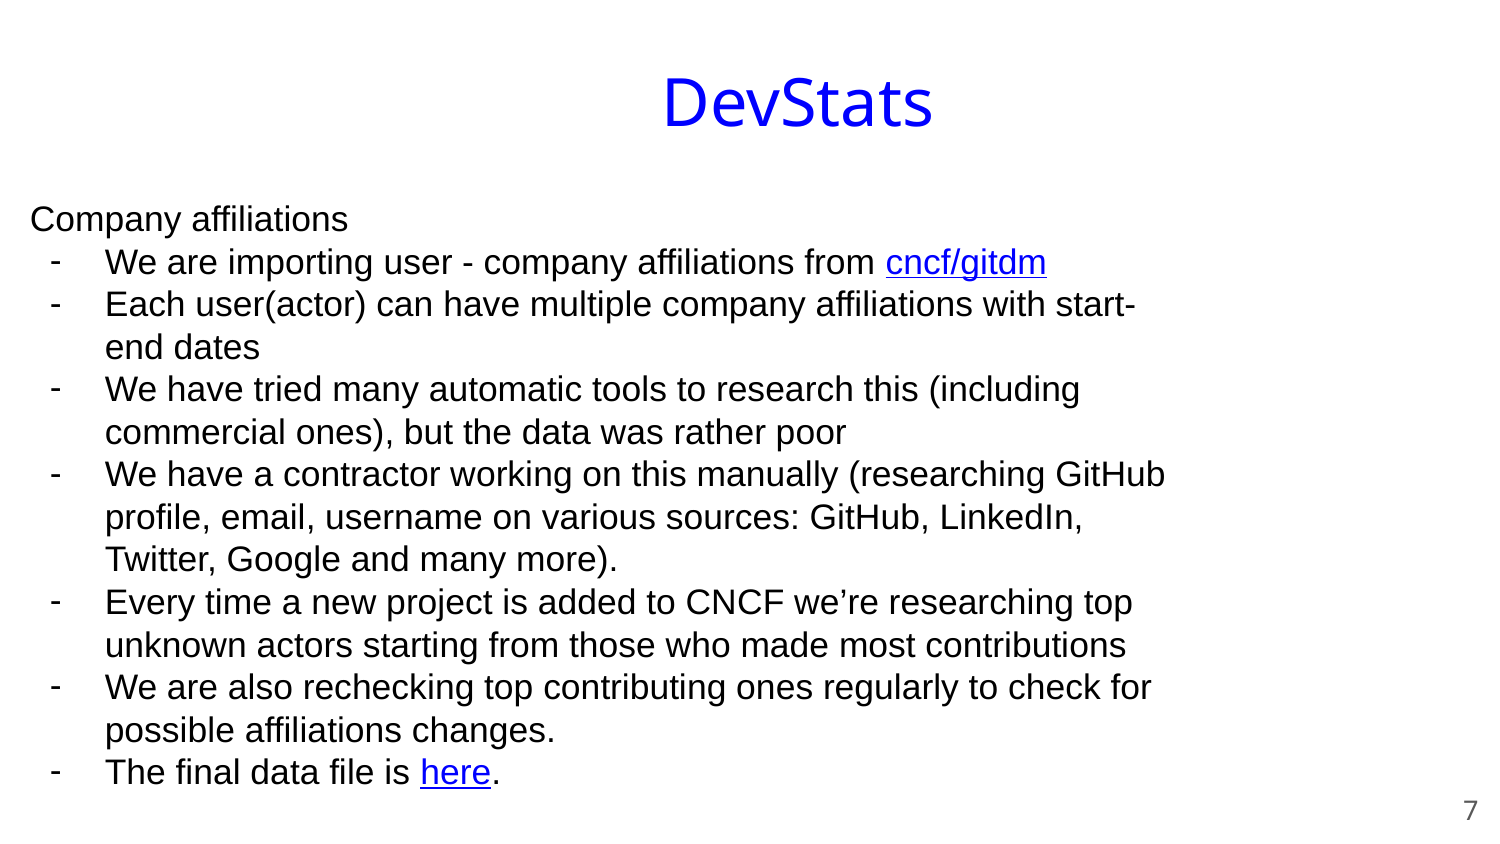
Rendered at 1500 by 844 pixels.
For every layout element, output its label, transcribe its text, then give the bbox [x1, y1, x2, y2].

slide_number <number> [1403, 779, 1494, 844]
text_box Company affiliations We are importing user - company affiliations from cncf/gitdm Each user(actor) can have multiple company affiliations with start-end dates We have tried many automatic tools to research this (including commercial ones), but the data was rather poor We have a contractor working on this manually (researching GitHub profile, email, username on various sources: GitHub, LinkedIn, Twitter, Google and many more). Every time a new project is added to CNCF we’re researching top unknown actors starting from those who made most contributions We are also rechecking top contributing ones regularly to check for possible affiliations changes. The final data file is here. [14, 181, 1208, 780]
title DevStats [646, 41, 1208, 159]
